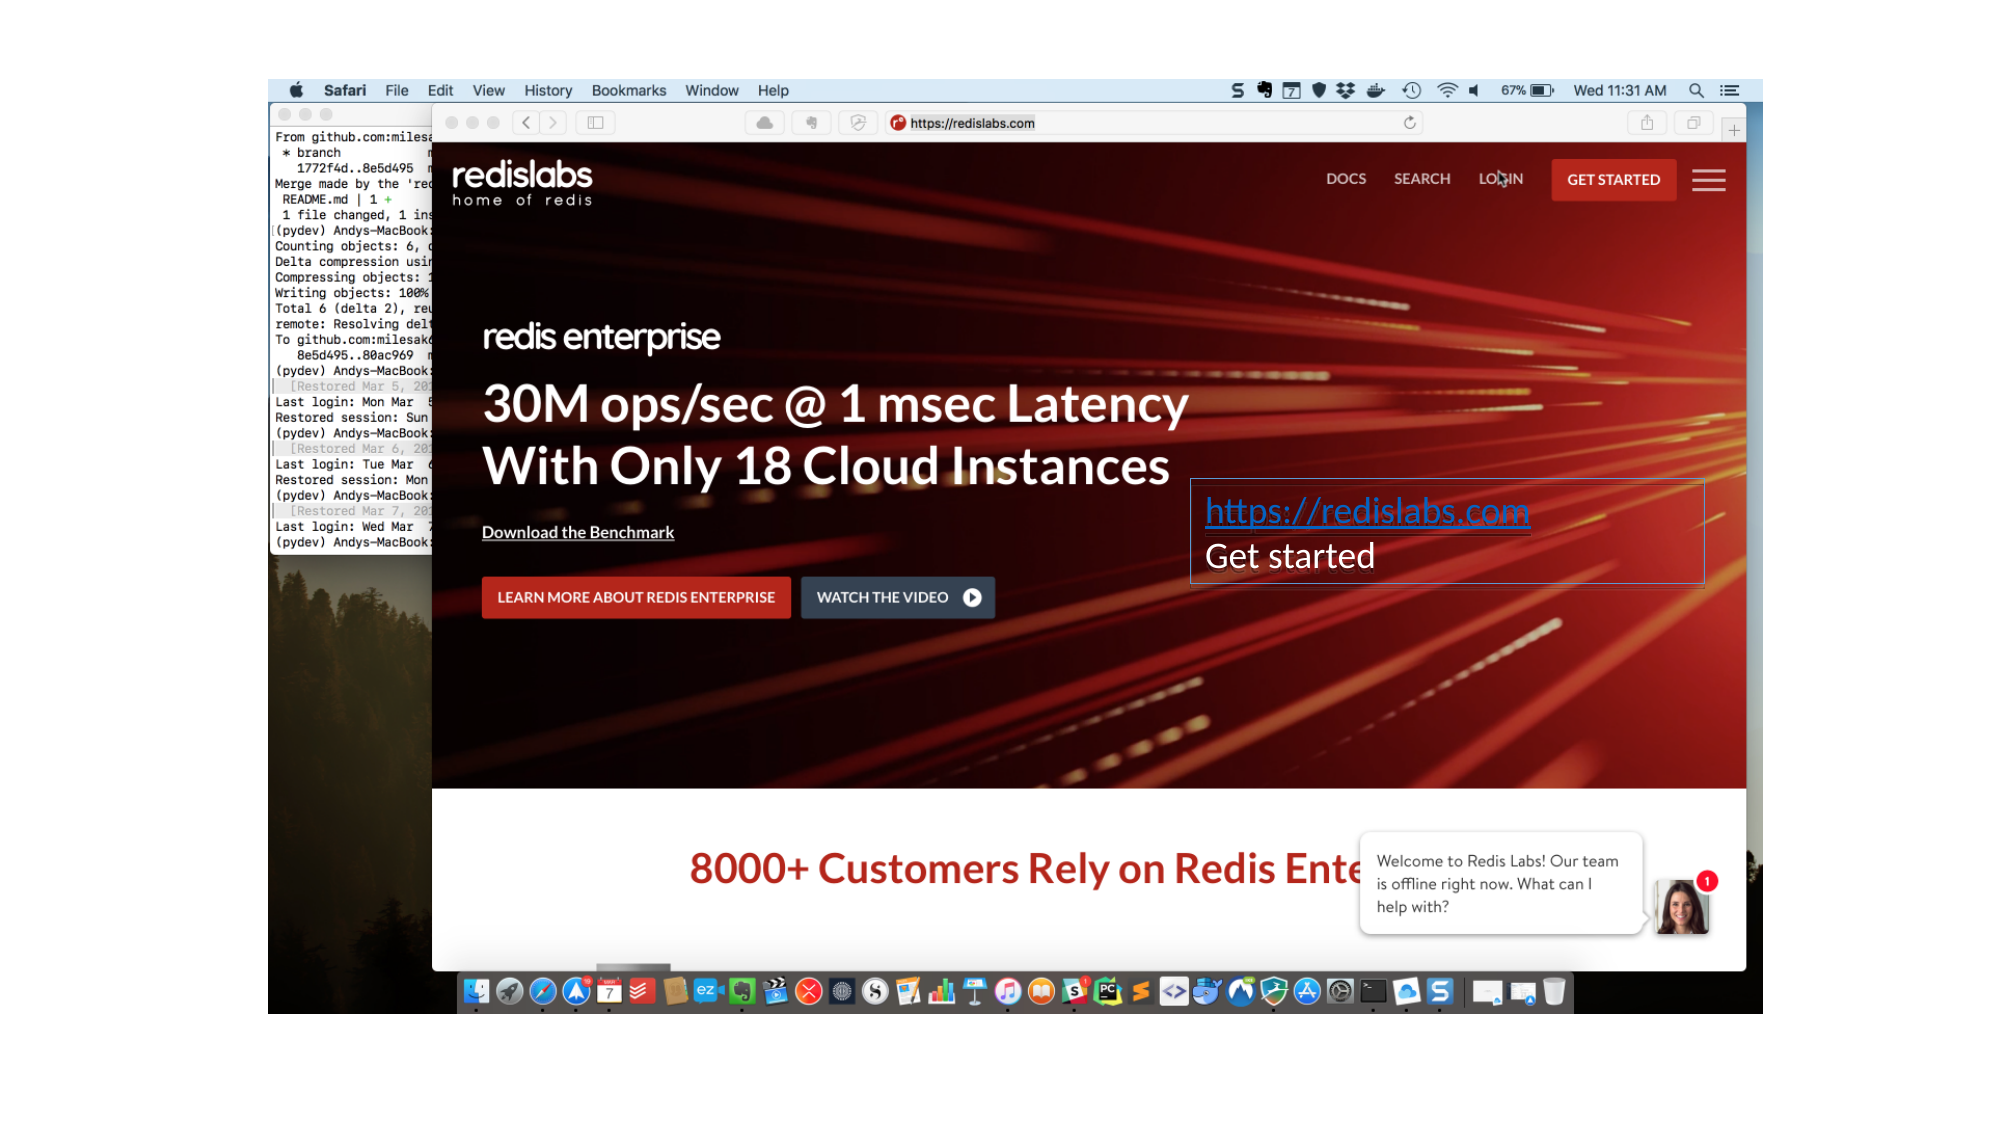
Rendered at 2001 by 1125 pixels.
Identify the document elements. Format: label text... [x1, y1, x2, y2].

picture [268, 79, 1763, 1014]
text_box https://redislabs.com Get started [1190, 478, 1705, 584]
